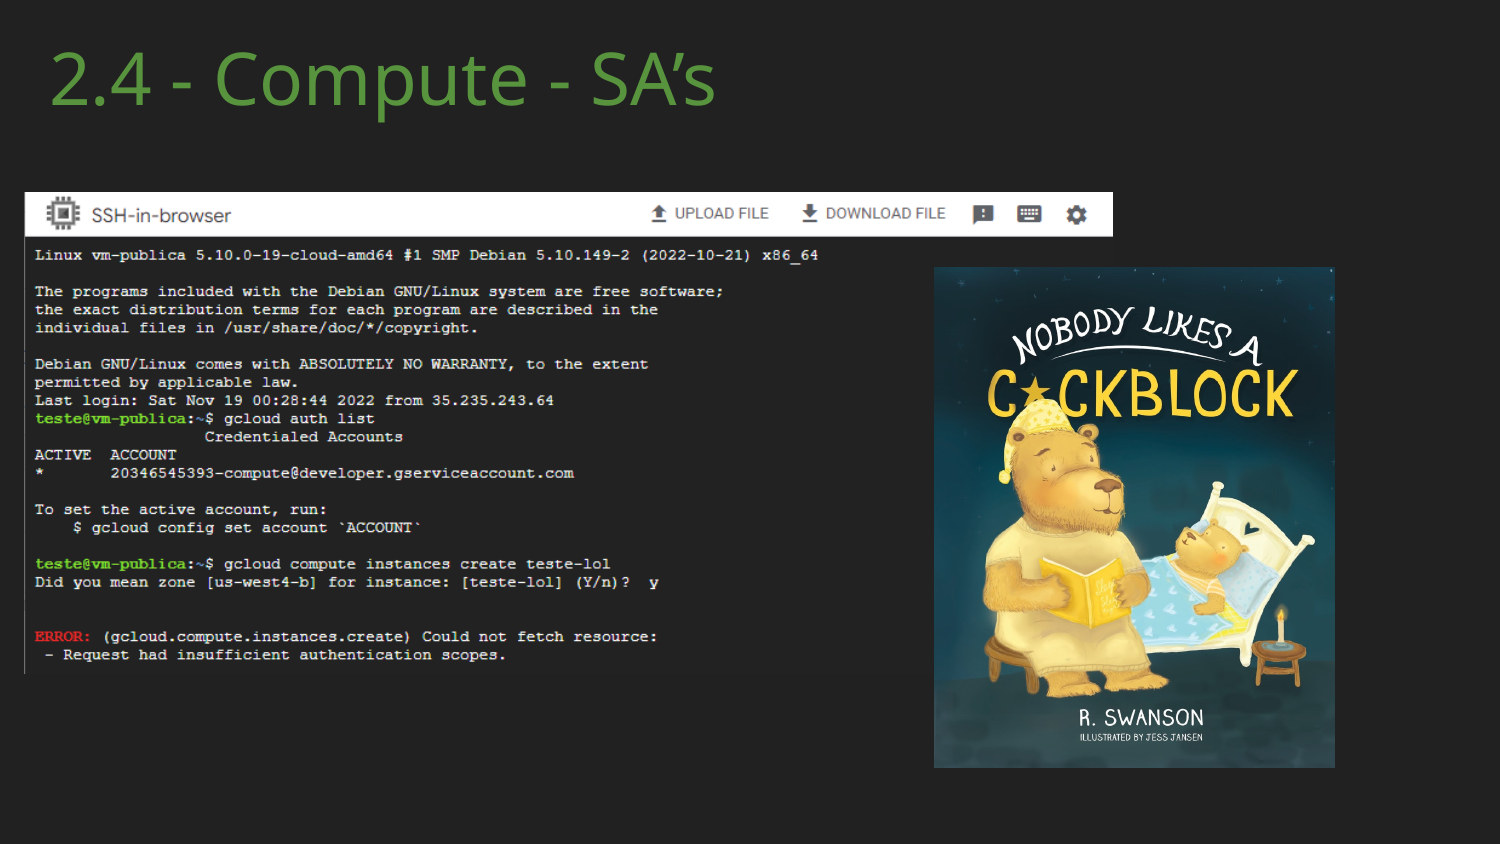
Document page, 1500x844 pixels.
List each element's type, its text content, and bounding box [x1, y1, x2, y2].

title 2.4 - Compute - SA’s [34, 17, 1432, 168]
picture [24, 192, 1335, 768]
